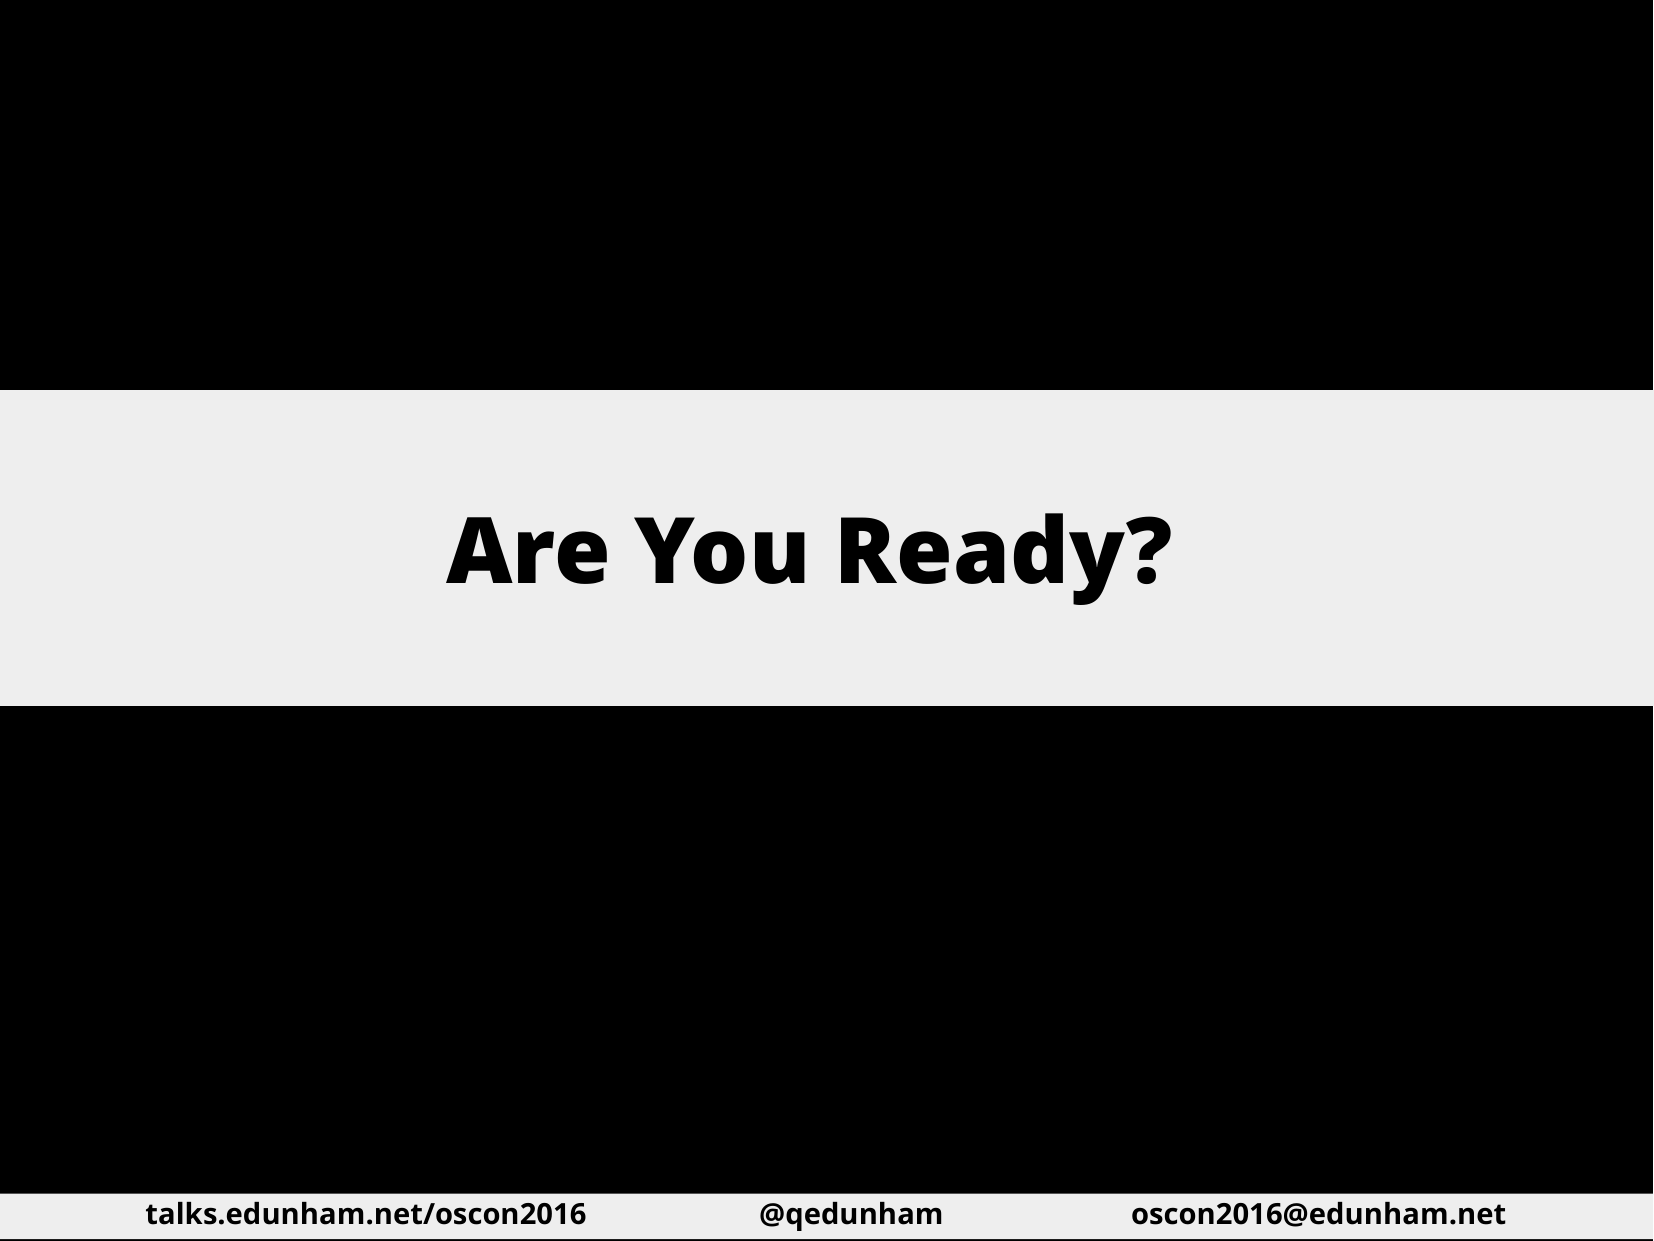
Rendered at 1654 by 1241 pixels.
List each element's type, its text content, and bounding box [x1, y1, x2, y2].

title Are You Ready? [0, 390, 1621, 706]
